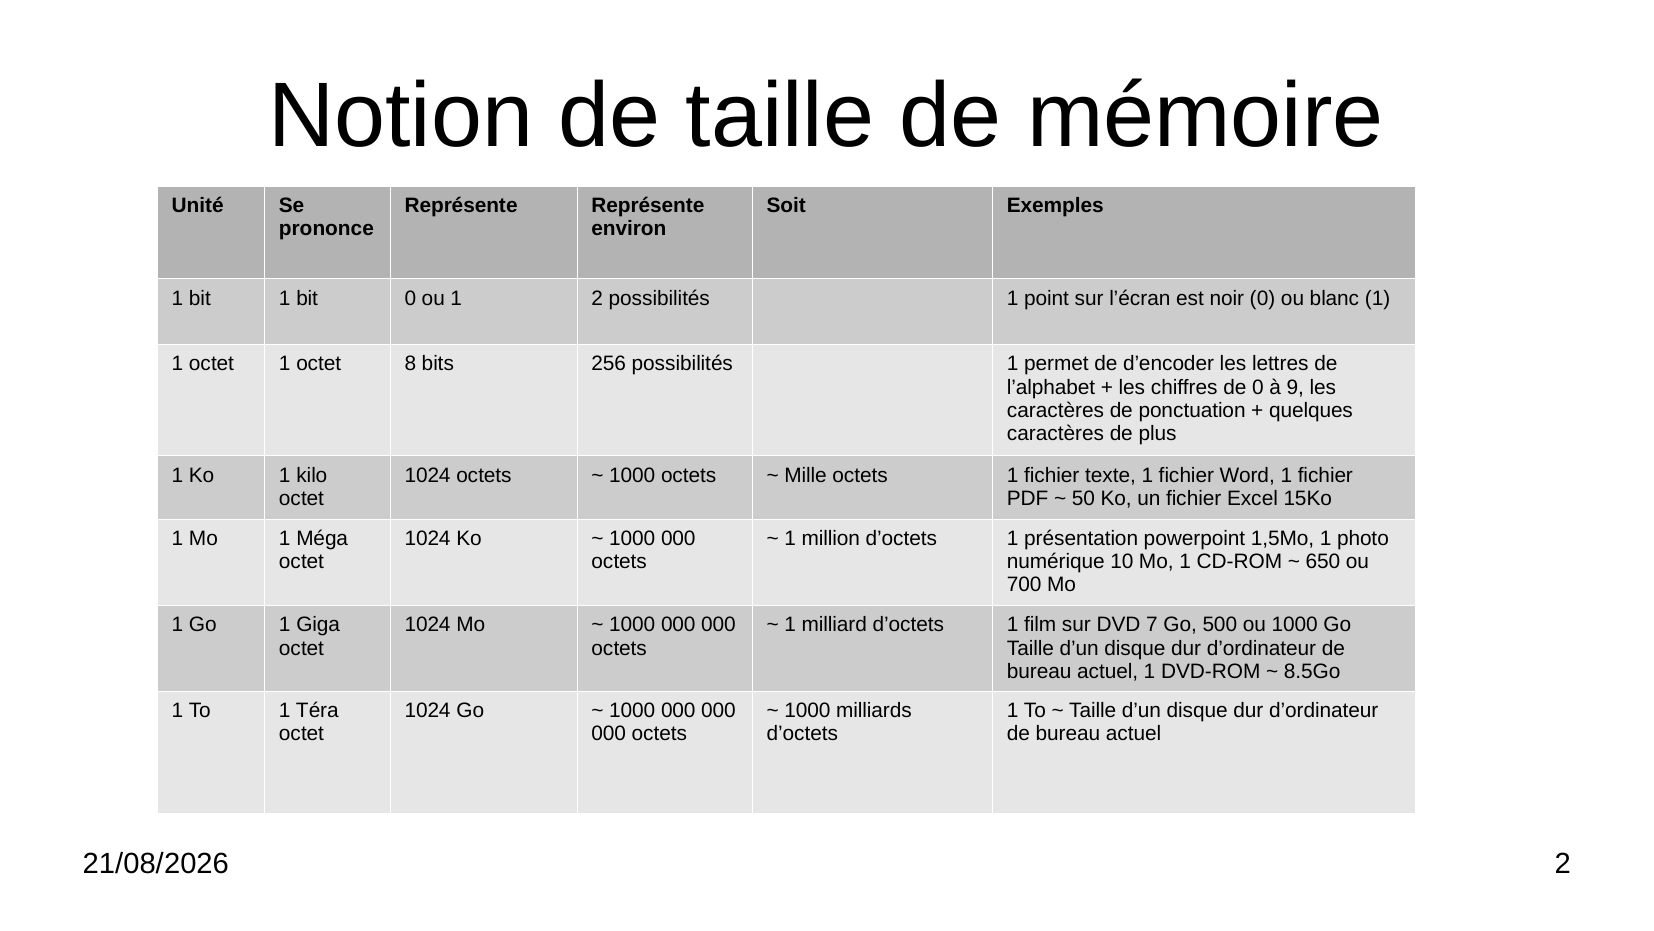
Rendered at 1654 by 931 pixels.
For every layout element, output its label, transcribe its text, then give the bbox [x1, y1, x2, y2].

table_header Exemples [993, 187, 1415, 278]
table_cell 1 To [158, 692, 264, 813]
title Notion de taille de mémoire [82, 37, 1571, 193]
table_cell [753, 279, 992, 344]
table_cell 1 bit [265, 279, 390, 344]
table_cell 1 Ko [158, 456, 264, 519]
table_cell ~ 1000 000 000 000 octets [578, 692, 752, 813]
table_cell ~ 1000 milliards d’octets [753, 692, 992, 813]
table_cell ~ 1000 000 000 octets [578, 606, 752, 691]
table_cell 2 possibilités [578, 279, 752, 344]
table_cell 1 Mo [158, 520, 264, 605]
table_cell 1024 Go [391, 692, 577, 813]
table_cell 1 bit [158, 279, 264, 344]
table_cell 1 octet [265, 345, 390, 455]
table_cell ~ 1000 octets [578, 456, 752, 519]
table_cell 1 présentation powerpoint 1,5Mo, 1 photo numérique 10 Mo, 1 CD-ROM ~ 650 ou 700 Mo [993, 520, 1415, 605]
table_cell 1 To ~ Taille d’un disque dur d’ordinateur de bureau actuel [993, 692, 1415, 813]
table_cell 1024 octets [391, 456, 577, 519]
table_cell 1 kilo octet [265, 456, 390, 519]
table_cell 256 possibilités [578, 345, 752, 455]
table_cell 8 bits [391, 345, 577, 455]
table_header Représente [391, 187, 577, 278]
table_cell 1 permet de d’encoder les lettres de l’alphabet + les chiffres de 0 à 9, les caractères de ponctuation + quelques caractères de plus [993, 345, 1415, 455]
table_cell 1 fichier texte, 1 fichier Word, 1 fichier PDF ~ 50 Ko, un fichier Excel 15Ko [993, 456, 1415, 519]
table_cell 1024 Ko [391, 520, 577, 605]
table_cell 1 point sur l’écran est noir (0) ou blanc (1) [993, 279, 1415, 344]
table_cell 1 film sur DVD 7 Go, 500 ou 1000 Go Taille d’un disque dur d’ordinateur de bureau actuel, 1 DVD-ROM ~ 8.5Go [993, 606, 1415, 691]
table_cell 1 Giga octet [265, 606, 390, 691]
table_header Représente environ [578, 187, 752, 278]
table_cell 1 octet [158, 345, 264, 455]
table_header Unité [158, 187, 264, 278]
table_cell ~ Mille octets [753, 456, 992, 519]
table_header Soit [753, 187, 992, 278]
table_cell 1 Go [158, 606, 264, 691]
table_cell 1 Méga octet [265, 520, 390, 605]
table_cell 1 Téra octet [265, 692, 390, 813]
table_cell 1024 Mo [391, 606, 577, 691]
table_cell [753, 345, 992, 455]
table_cell ~ 1 milliard d’octets [753, 606, 992, 691]
table_header Se prononce [265, 187, 390, 278]
table_cell ~ 1 million d’octets [753, 520, 992, 605]
table_cell 0 ou 1 [391, 279, 577, 344]
table_cell ~ 1000 000 octets [578, 520, 752, 605]
